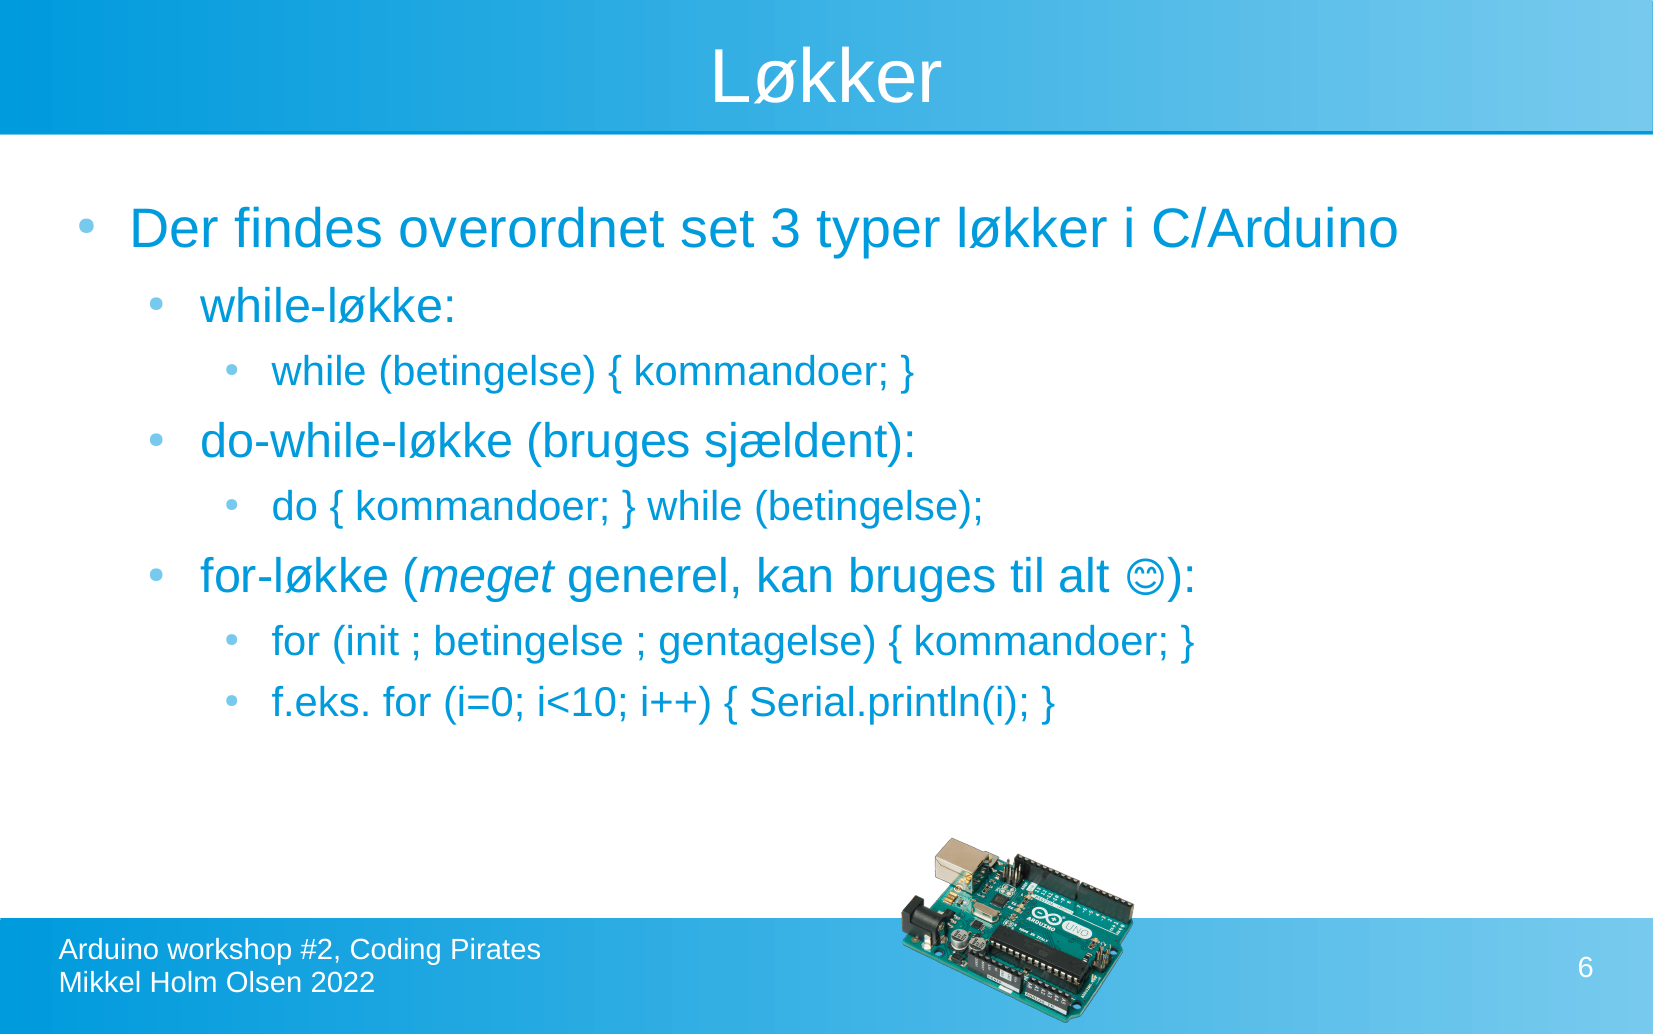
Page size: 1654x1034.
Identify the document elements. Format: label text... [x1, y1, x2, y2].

title Løkker [58, 32, 1594, 120]
list Der findes overordnet set 3 typer løkker i C/Arduino while-løkke: while (betingelse) { kommandoer; } do-while-løkke (bruges sjældent): do { kommandoer; } while (betingelse); for-løkke (meget generel, kan bruges til alt 😊): for (init ; betingelse ; gentagelse) { kommandoer; } f.eks. for (i=0; i<10; i++) { Serial.println(i); } [58, 196, 1594, 854]
picture [900, 854, 1138, 1024]
